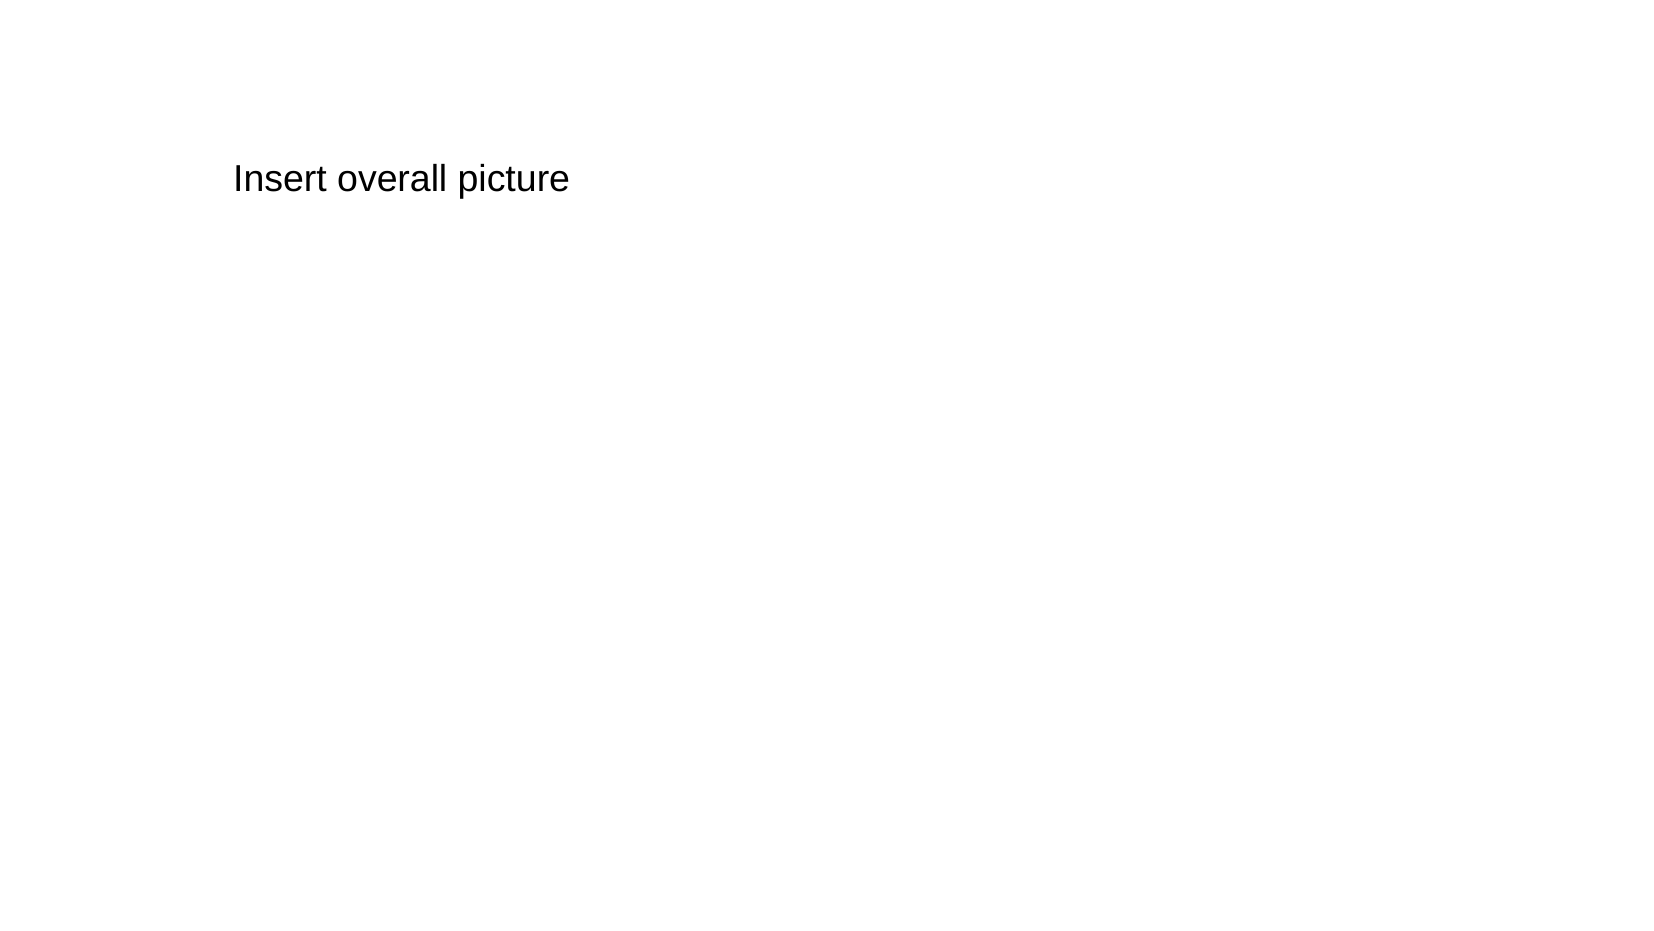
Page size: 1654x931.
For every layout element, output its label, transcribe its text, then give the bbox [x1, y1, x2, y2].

text_box Insert overall picture [218, 150, 586, 207]
